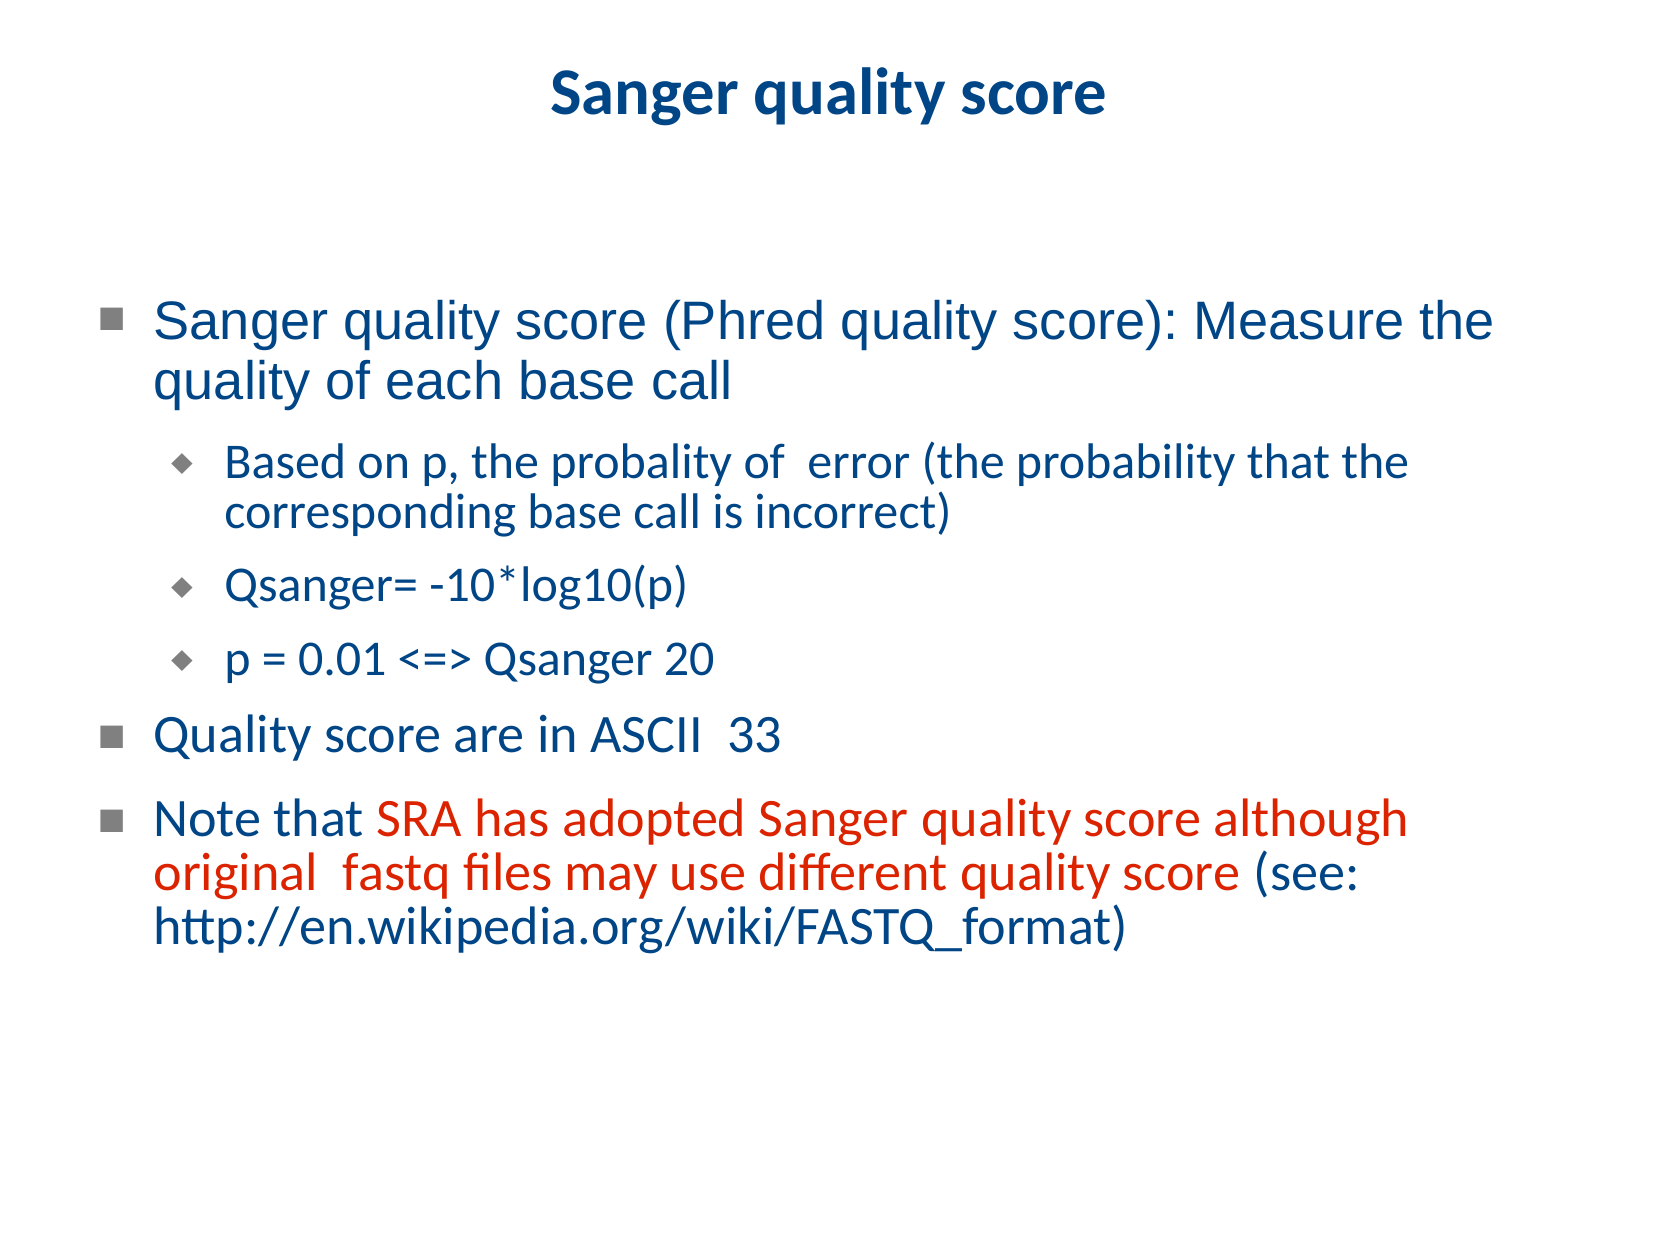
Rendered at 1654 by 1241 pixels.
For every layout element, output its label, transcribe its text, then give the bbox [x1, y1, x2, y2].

title Sanger quality score [85, 18, 1574, 177]
list Sanger quality score (Phred quality score): Measure the quality of each base call Based on p, the probality of error (the probability that the corresponding base call is incorrect) Qsanger= -10*log10(p) p = 0.01 <=> Qsanger 20 Quality score are in ASCII 33 Note that SRA has adopted Sanger quality score although original fastq files may use different quality score (see: http://en.wikipedia.org/wiki/FASTQ_format) [82, 290, 1571, 1109]
